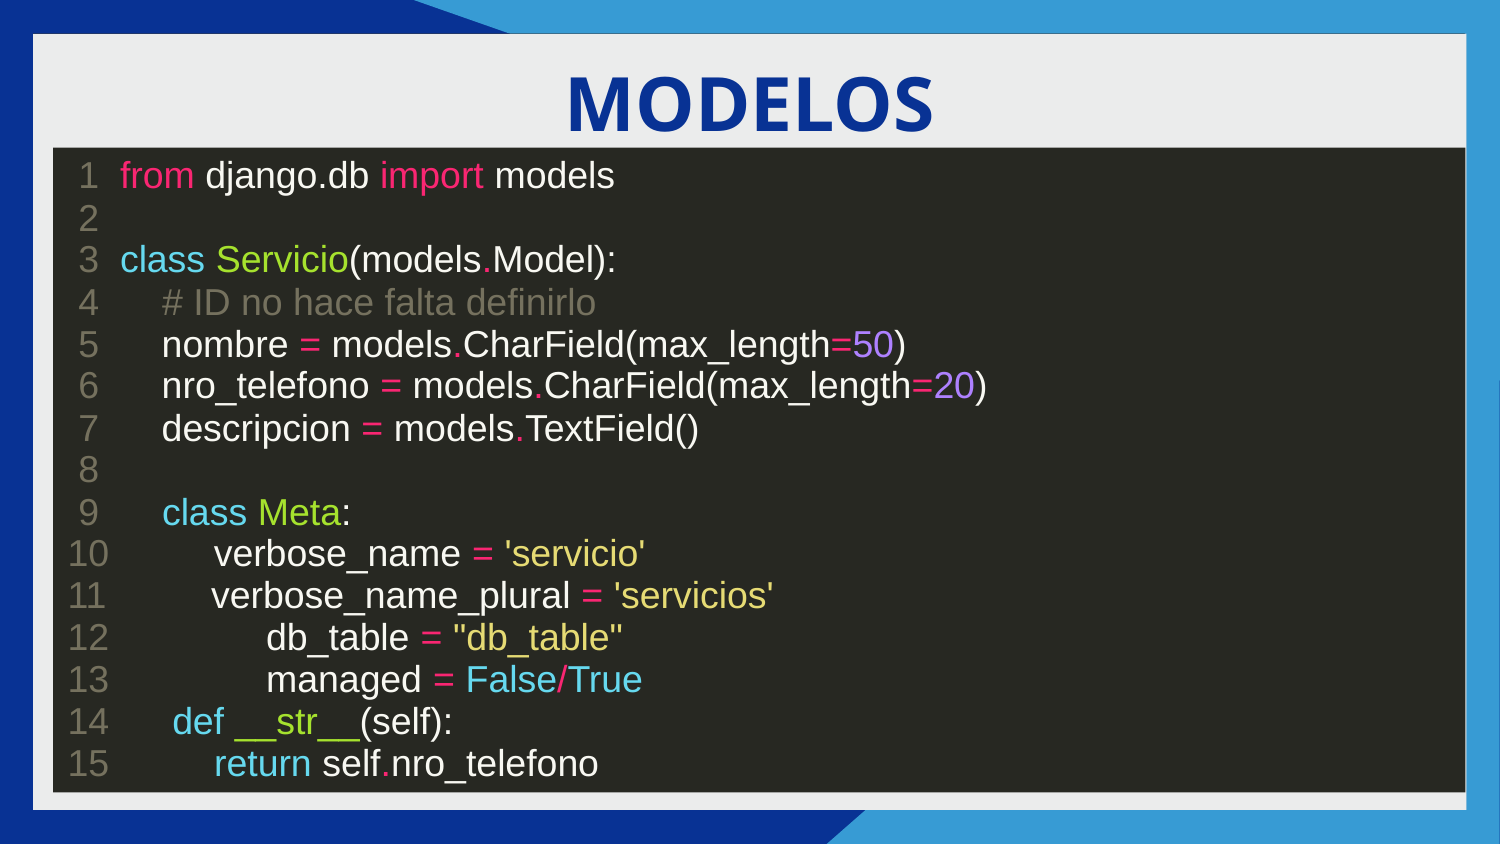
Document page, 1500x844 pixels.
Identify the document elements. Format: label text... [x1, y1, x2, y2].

title MODELOS [34, 36, 1466, 178]
text_box 1 from django.db import models 2 3 class Servicio(models.Model): 4 # ID no hace falta definirlo 5 nombre = models.CharField(max_length=50) 6 nro_telefono = models.CharField(max_length=20) 7 descripcion = models.TextField() 8 9 class Meta: 10 verbose_name = 'servicio' 11 verbose_name_plural = 'servicios' 12 db_table = "db_table" 13 managed = False/True 14 def __str__(self): 15 return self.nro_telefono [53, 147, 1466, 793]
